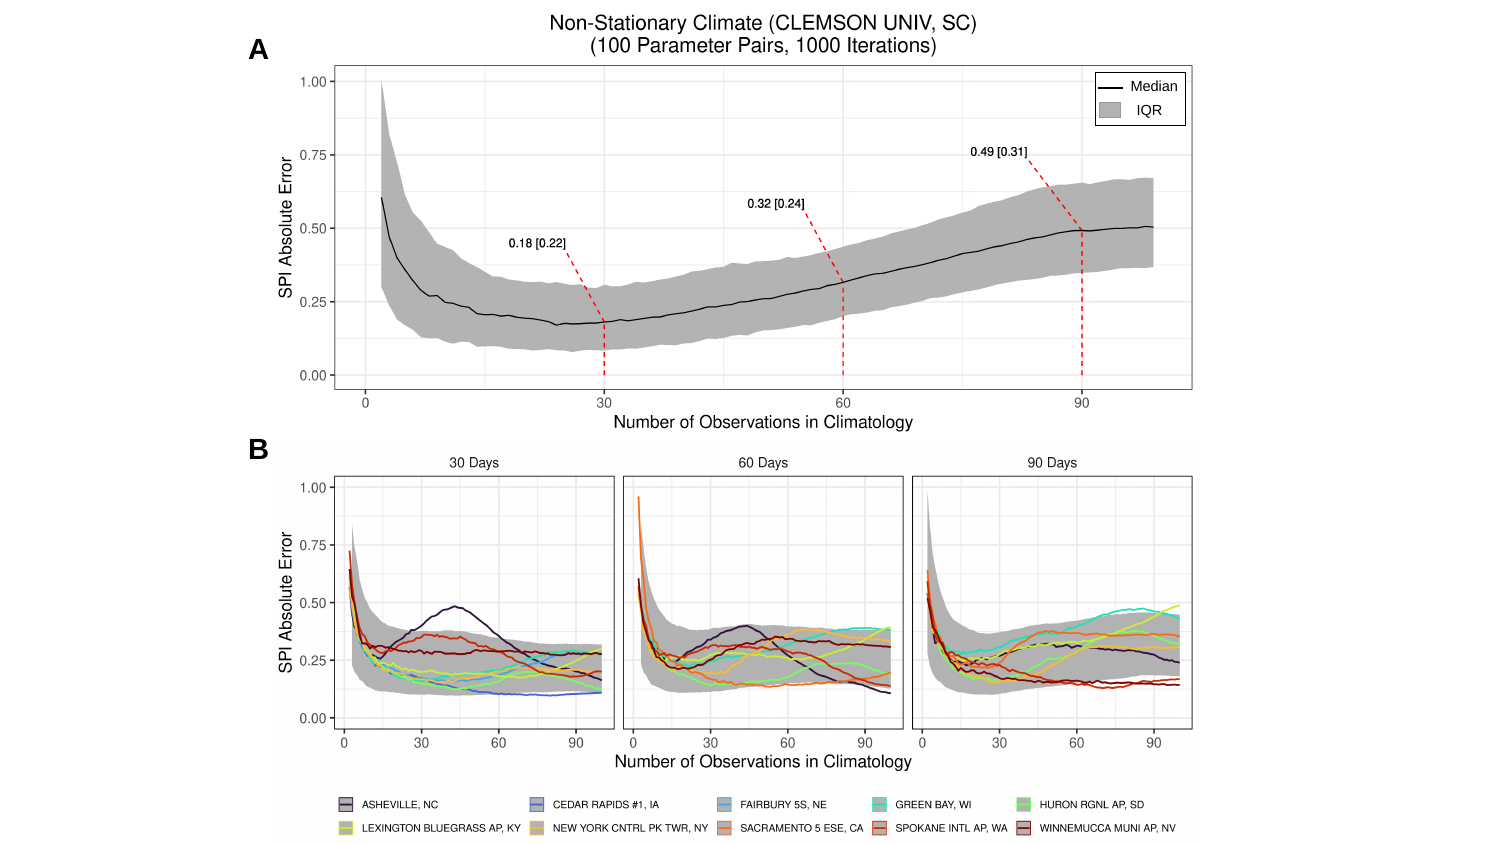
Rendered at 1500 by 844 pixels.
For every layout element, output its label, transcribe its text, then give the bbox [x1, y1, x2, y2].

picture [270, 6, 1201, 844]
text_box Median [1115, 71, 1193, 103]
text_box [1178, 103, 1186, 126]
text_box [1095, 72, 1121, 126]
text_box A [233, 14, 270, 80]
text_box IQR [1121, 94, 1178, 126]
text_box B [233, 414, 270, 480]
